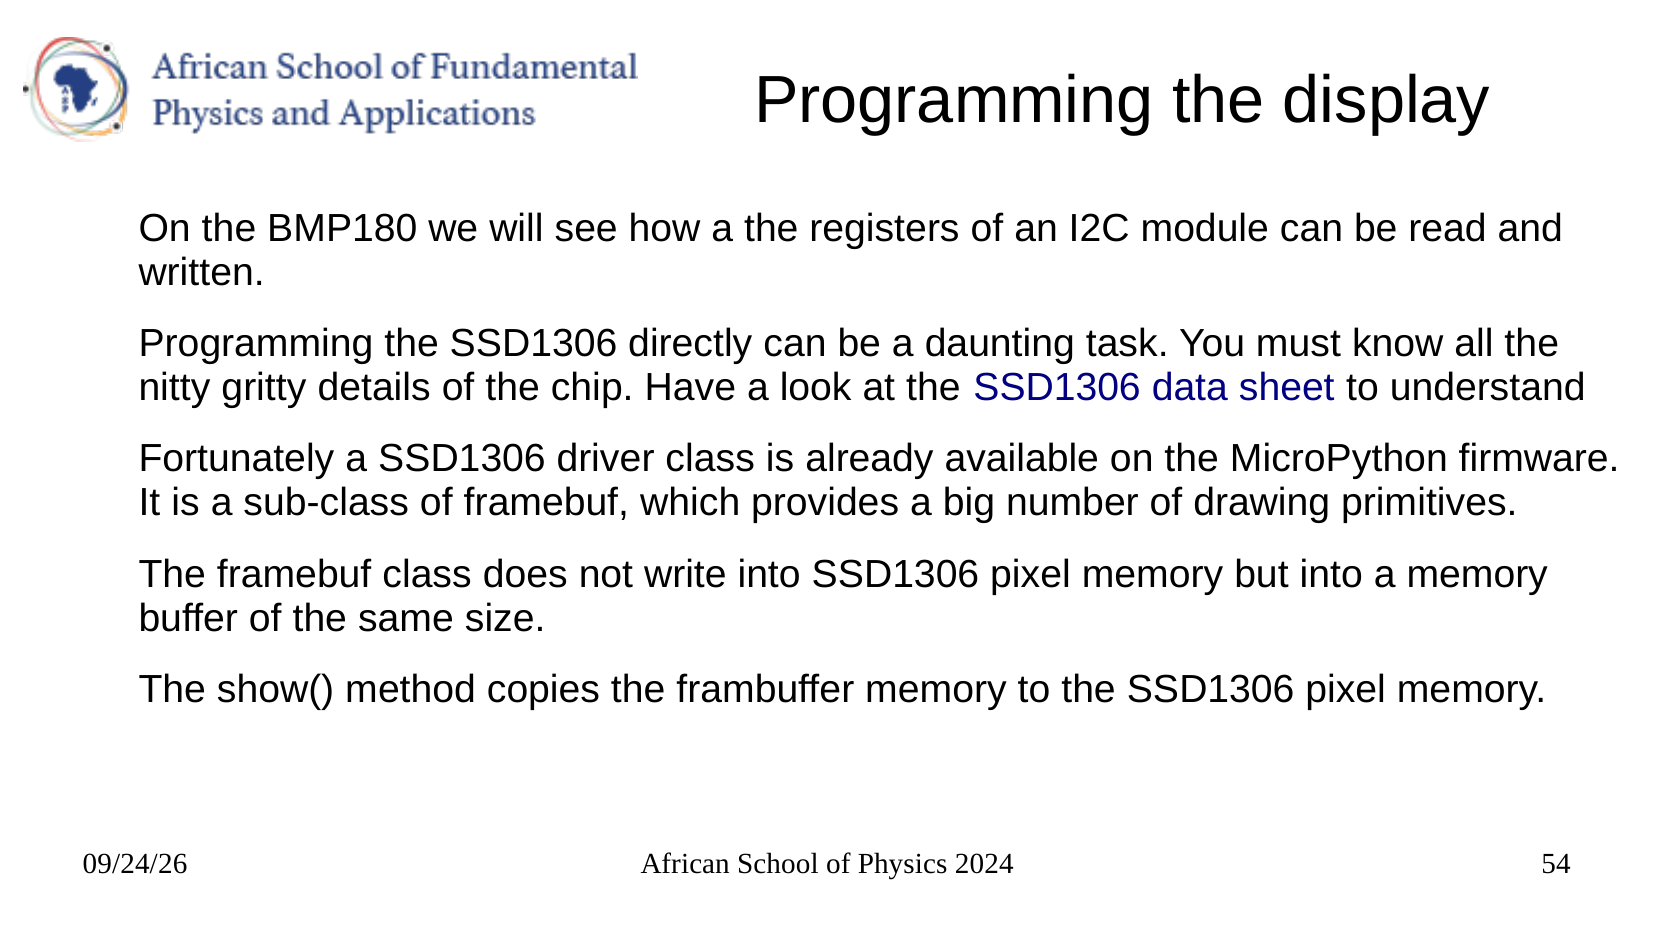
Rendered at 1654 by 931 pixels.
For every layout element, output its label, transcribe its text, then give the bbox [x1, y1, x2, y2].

picture [23, 37, 635, 142]
title Programming the display [635, 21, 1610, 177]
list On the BMP180 we will see how a the registers of an I2C module can be read and written. Programming the SSD1306 directly can be a daunting task. You must know all the nitty gritty details of the chip. Have a look at the SSD1306 data sheet to understand Fortunately a SSD1306 driver class is already available on the MicroPython firmware. It is a sub-class of framebuf, which provides a big number of drawing primitives. The framebuf class does not write into SSD1306 pixel memory but into a memory buffer of the same size. The show() method copies the frambuffer memory to the SSD1306 pixel memory. [138, 205, 1627, 746]
